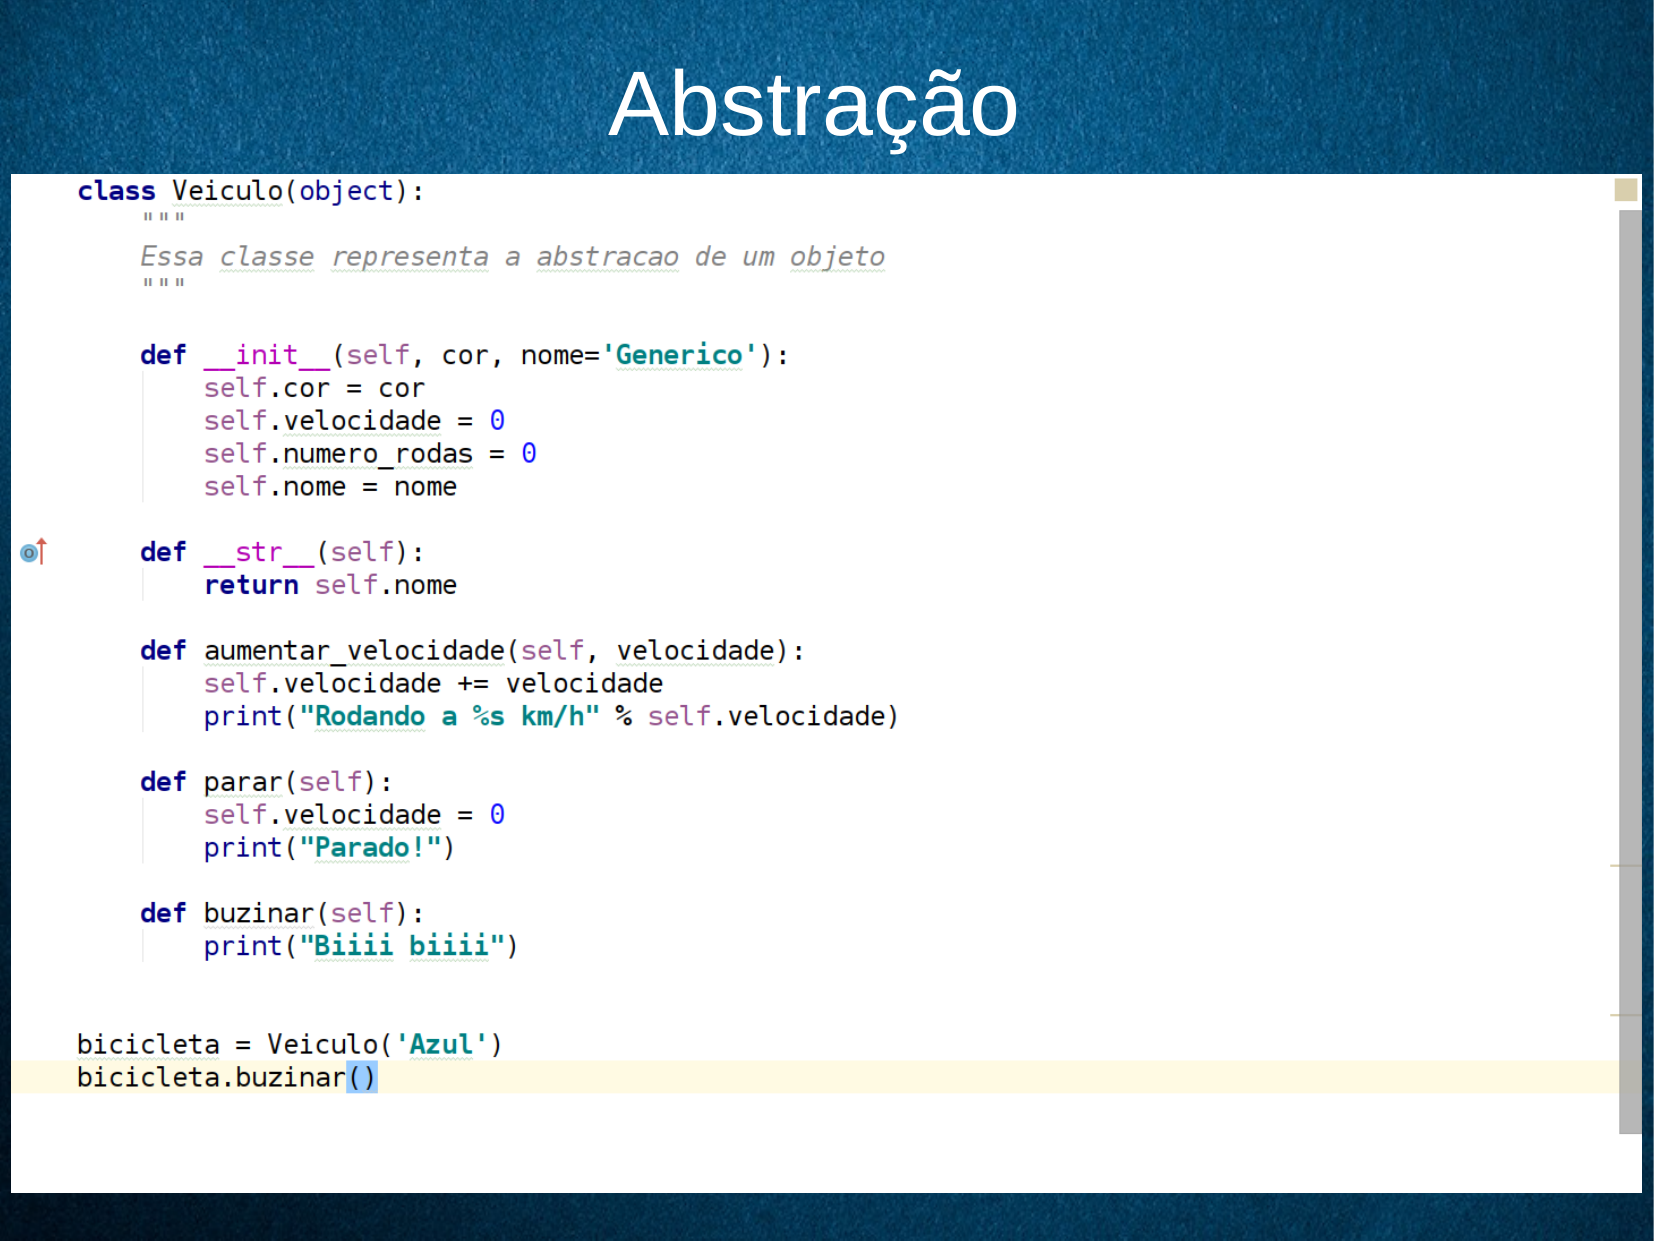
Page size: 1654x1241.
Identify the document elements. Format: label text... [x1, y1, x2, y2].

picture [0, 0, 1654, 1241]
title Abstração [70, 0, 1559, 174]
